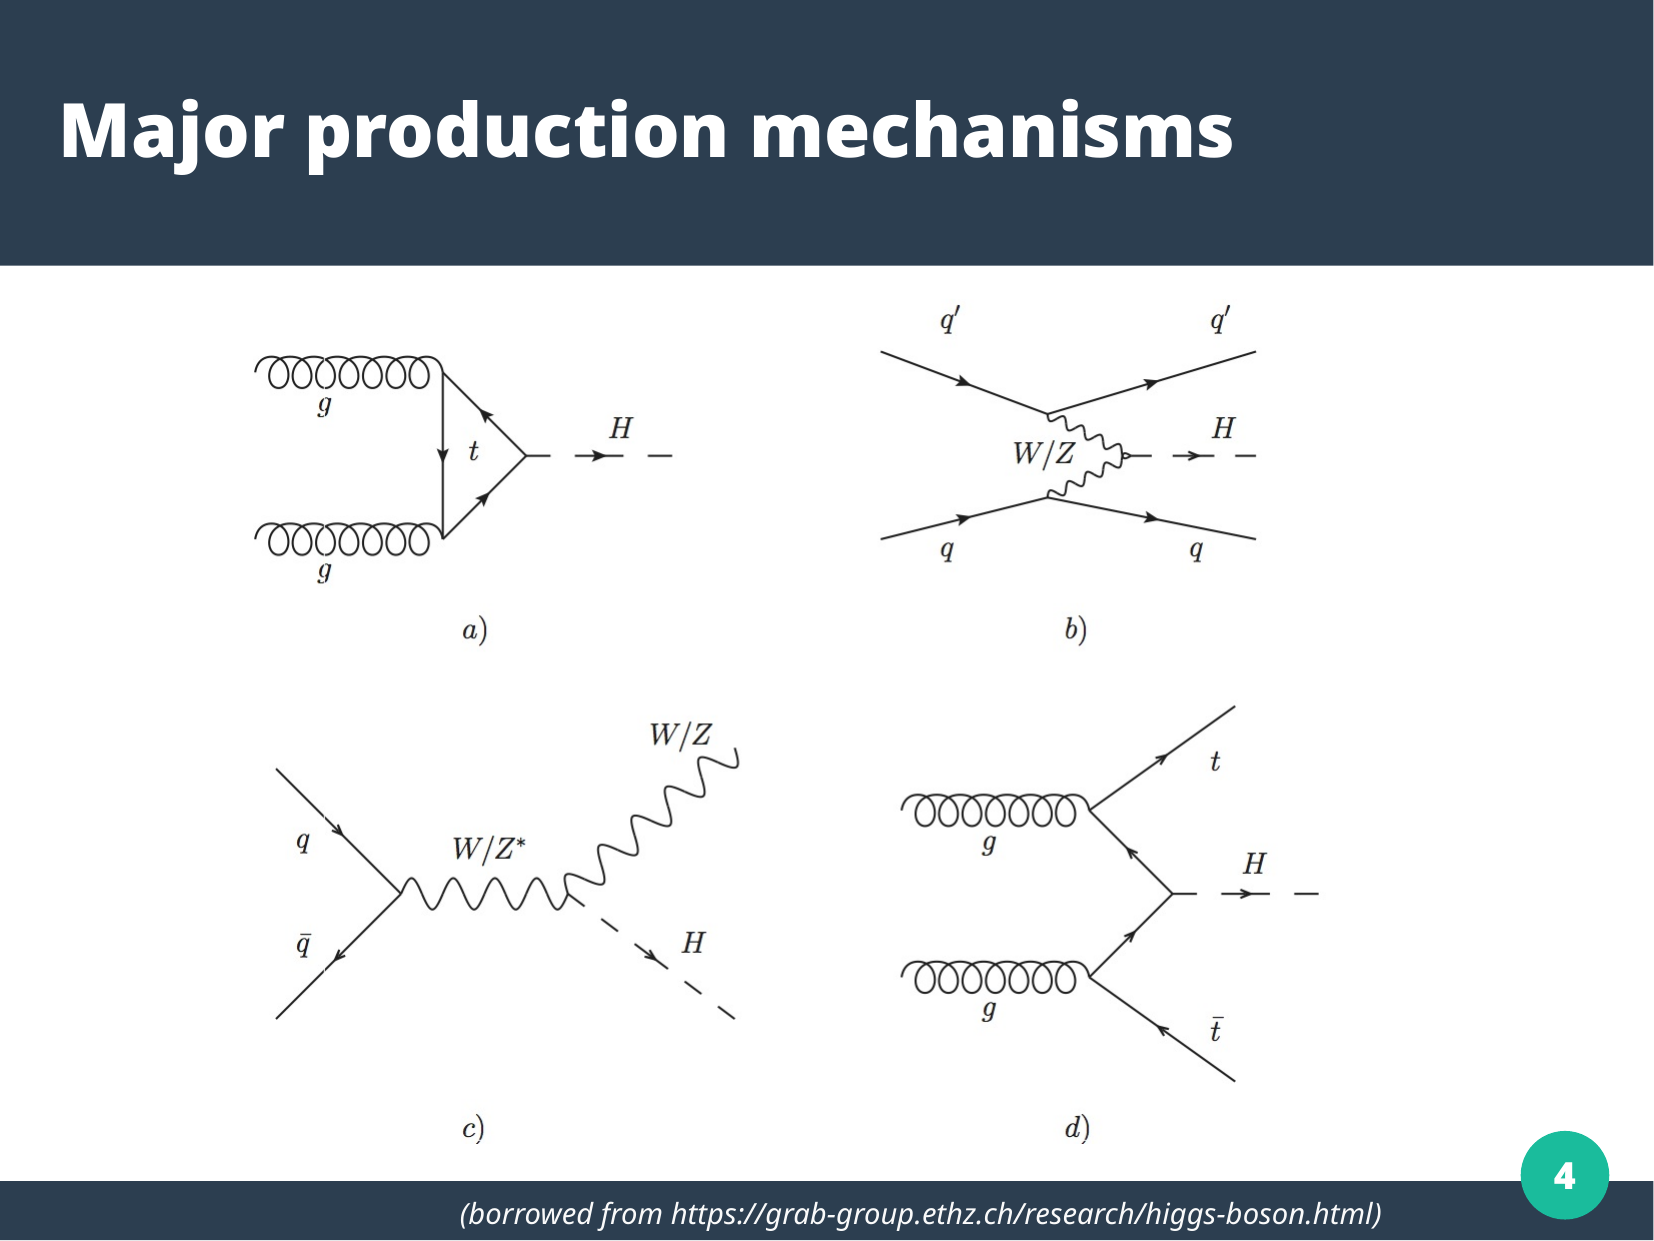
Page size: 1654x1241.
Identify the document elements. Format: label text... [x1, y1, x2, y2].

text_box (borrowed from https://grab-group.ethz.ch/research/higgs-boson.html) [445, 1185, 1323, 1238]
picture [253, 283, 1416, 1144]
title Major production mechanisms [59, 49, 1595, 207]
